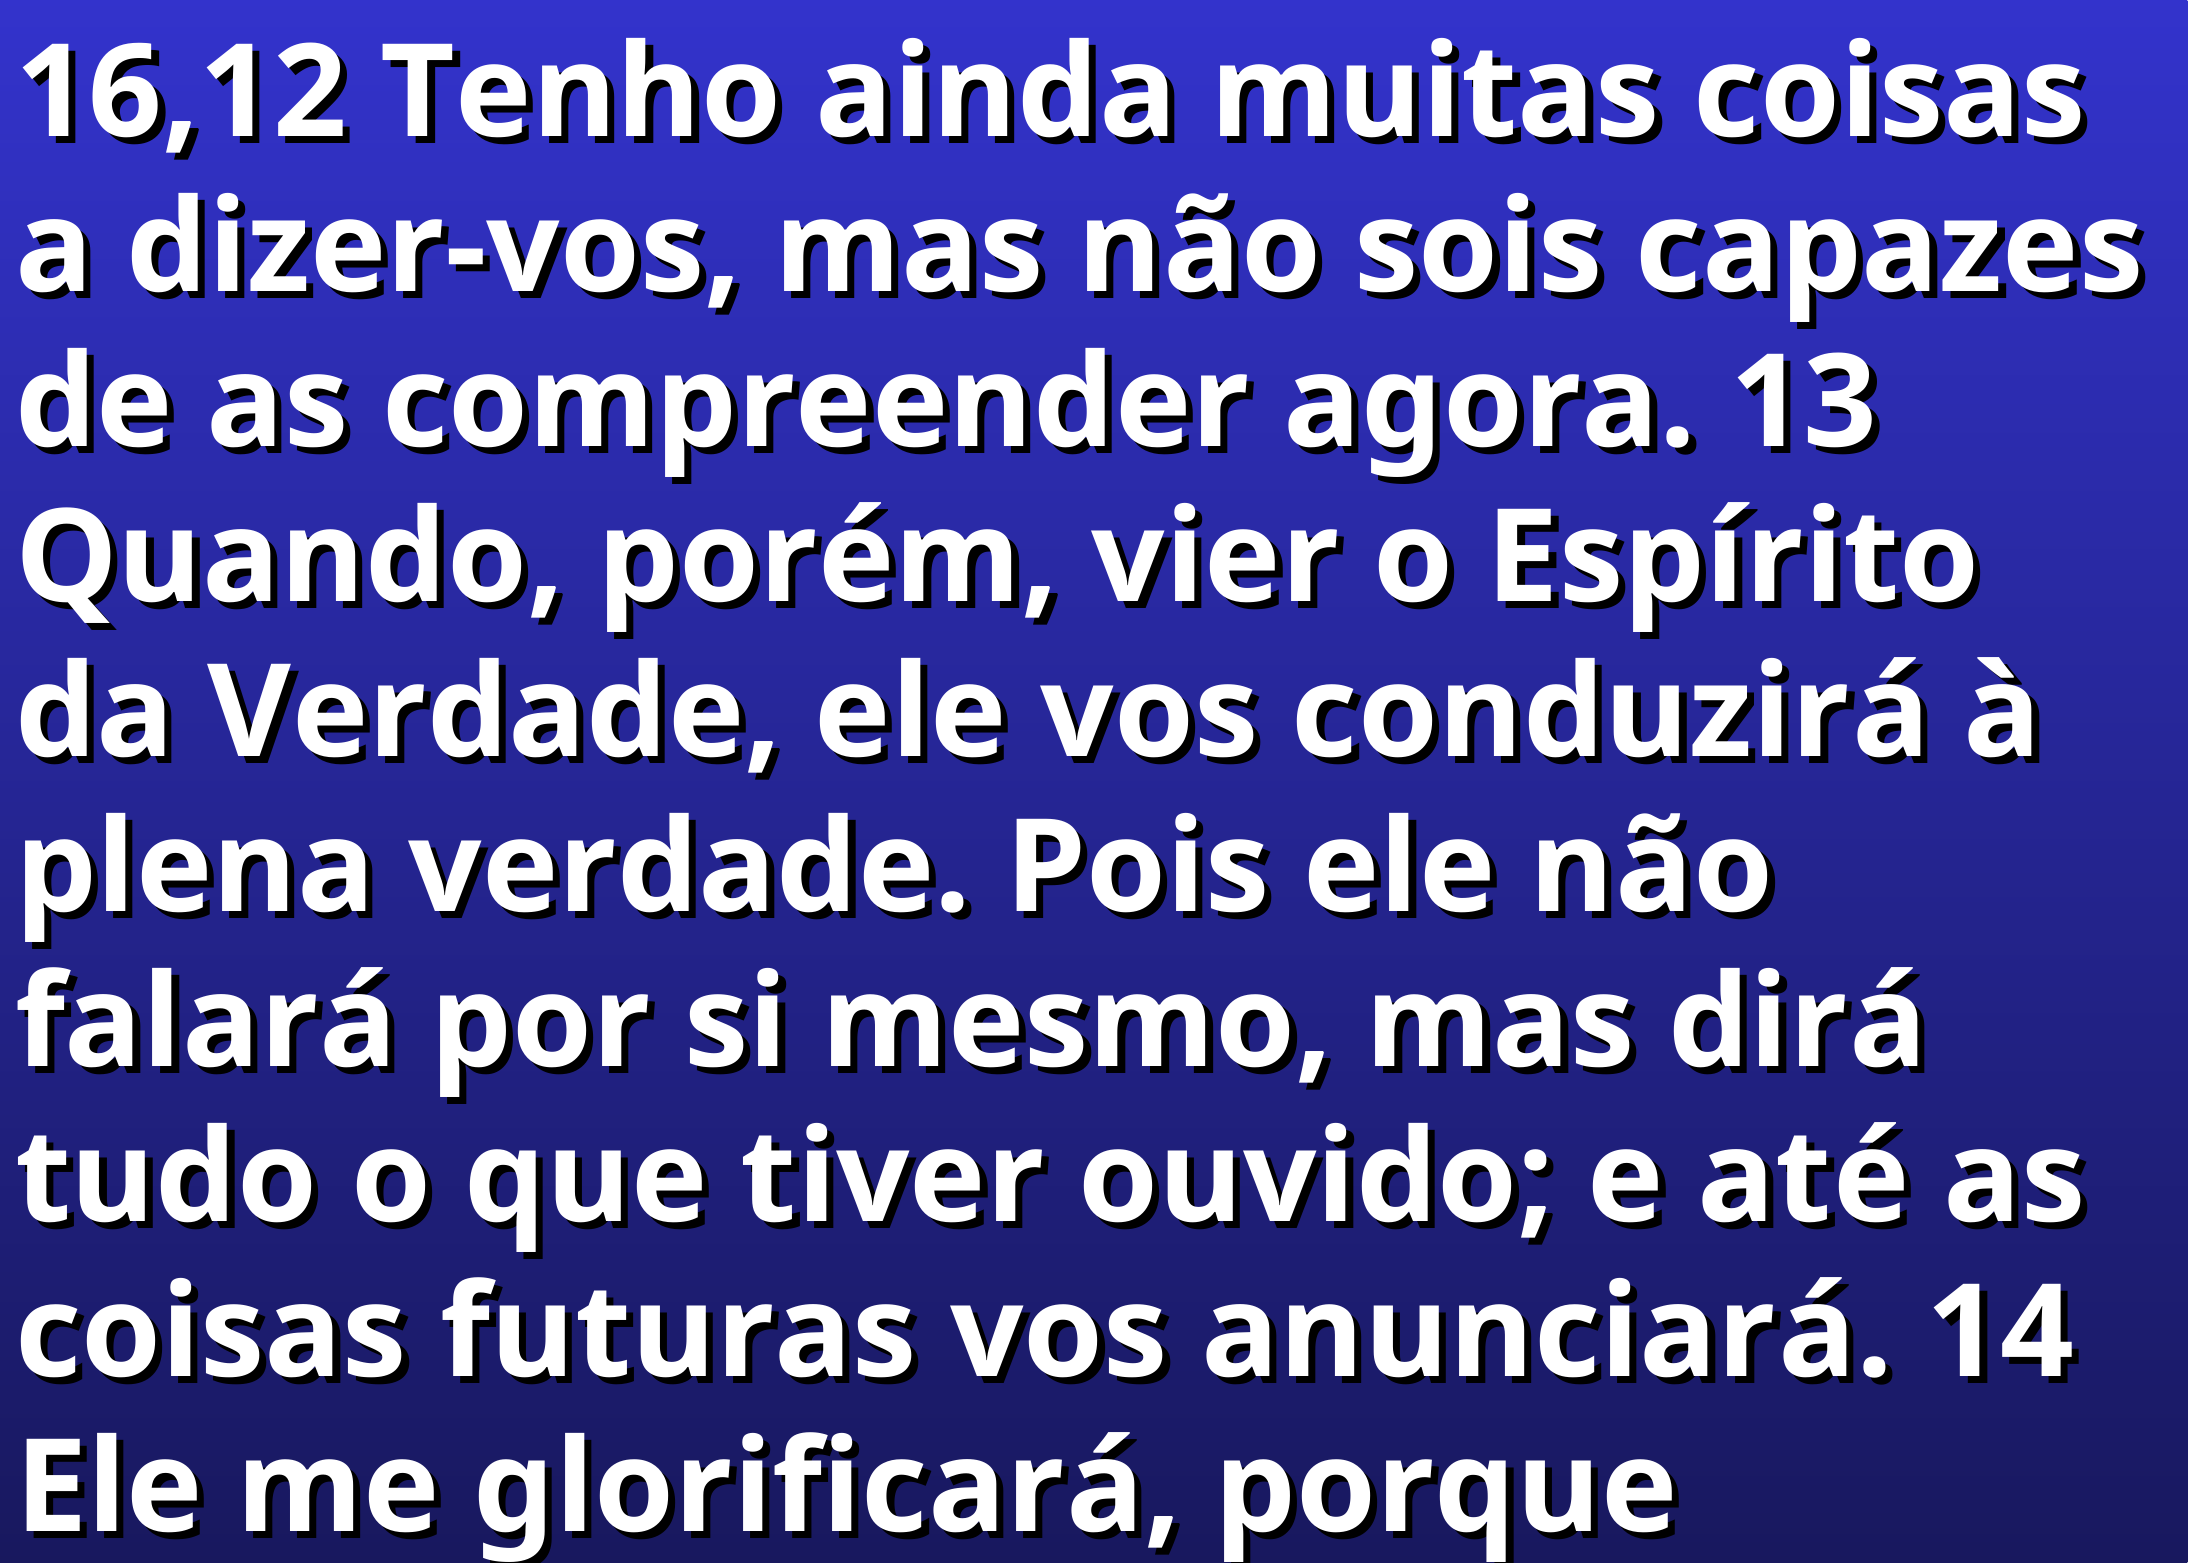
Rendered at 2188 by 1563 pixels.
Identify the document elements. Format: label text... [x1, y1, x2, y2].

text_box 16,12 Tenho ainda muitas coisas a dizer-vos, mas não sois capazes de as compreender agora. 13 Quando, porém, vier o Espírito da Verdade, ele vos conduzirá à plena verdade. Pois ele não falará por si mesmo, mas dirá tudo o que tiver ouvido; e até as coisas futuras vos anunciará. 14 Ele me glorificará, porque receberá do que é meu e vo-lo anunciará. 15 Tudo o que o Pai possui é meu. Por isso, eu disse: o que ele receberá e vos anunciará, é meu". [0, 0, 2188, 1563]
